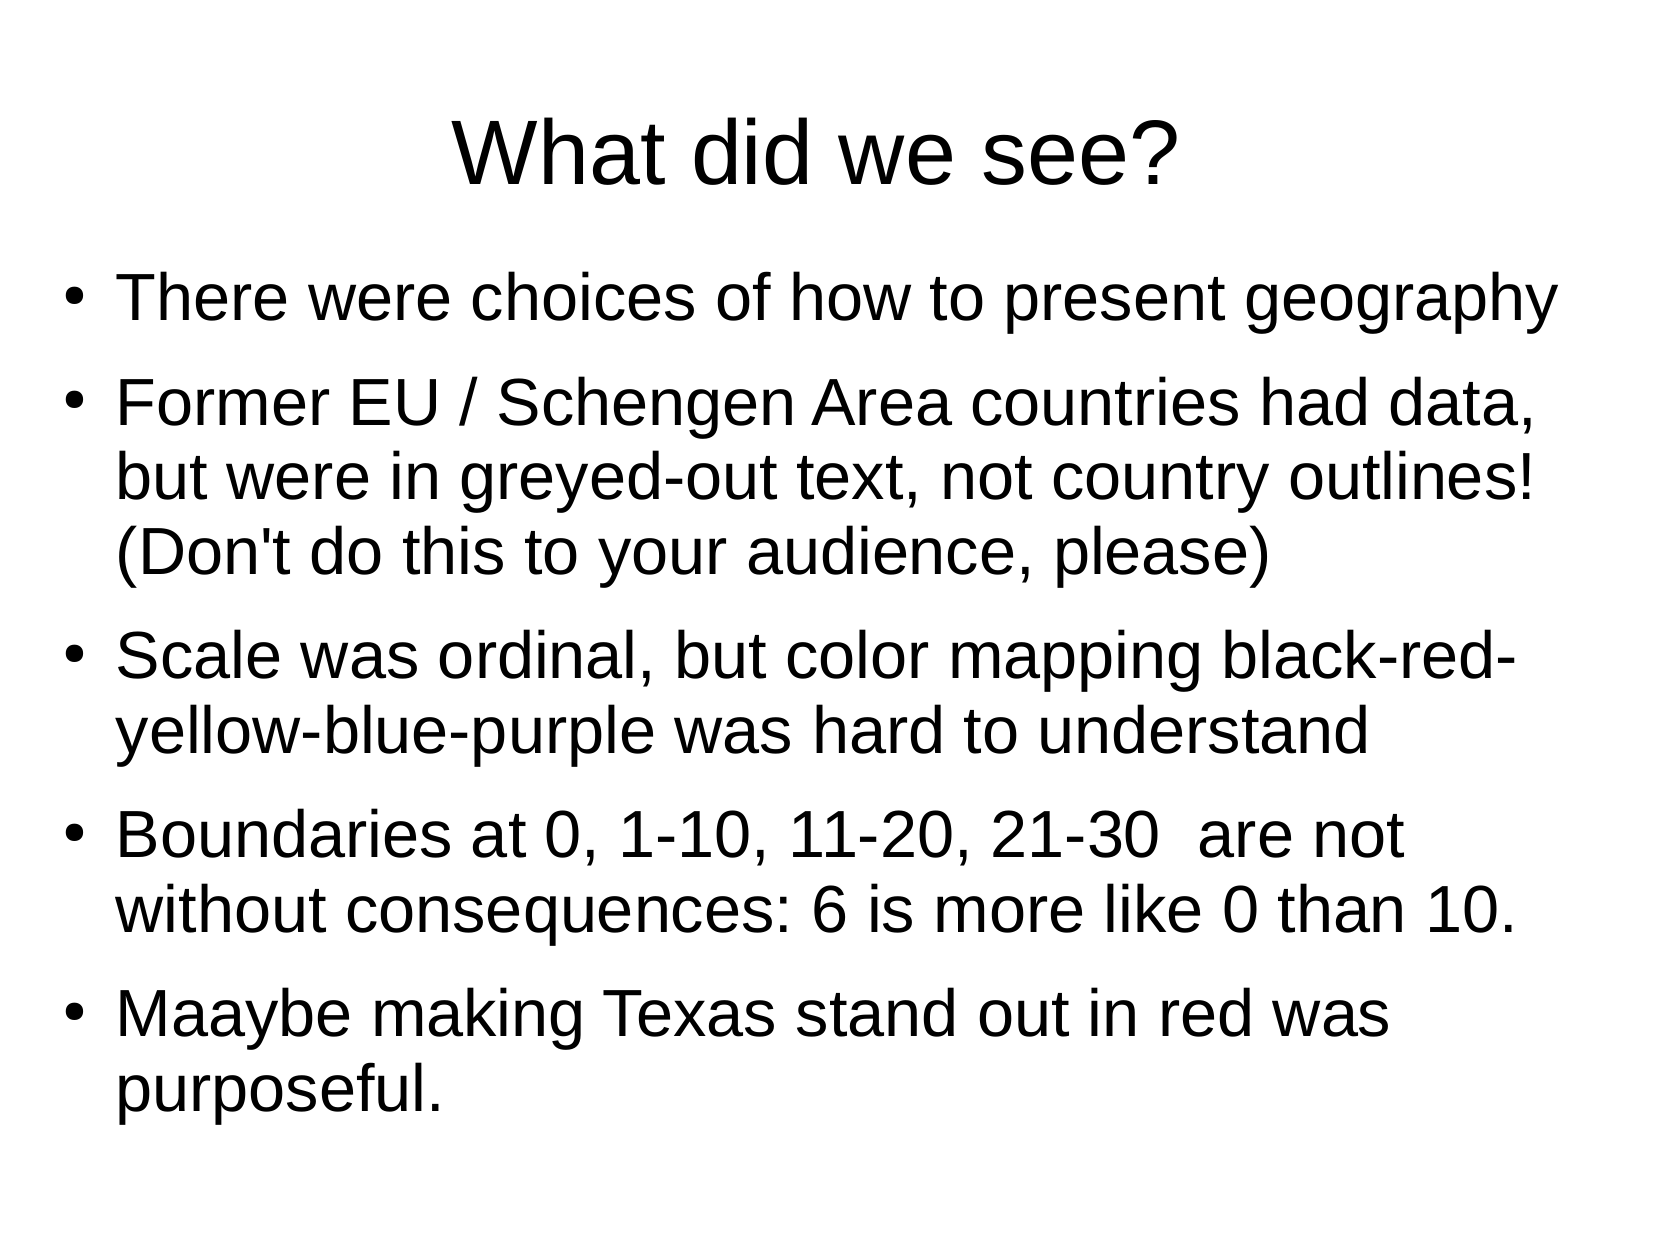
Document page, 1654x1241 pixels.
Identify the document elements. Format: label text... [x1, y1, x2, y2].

list There were choices of how to present geography Former EU / Schengen Area countries had data, but were in greyed-out text, not country outlines! (Don't do this to your audience, please) Scale was ordinal, but color mapping black-red-yellow-blue-purple was hard to understand Boundaries at 0, 1-10, 11-20, 21-30 are not without consequences: 6 is more like 0 than 10. Maaybe making Texas stand out in red was purposeful. [45, 260, 1598, 1201]
title What did we see? [82, 49, 1571, 257]
